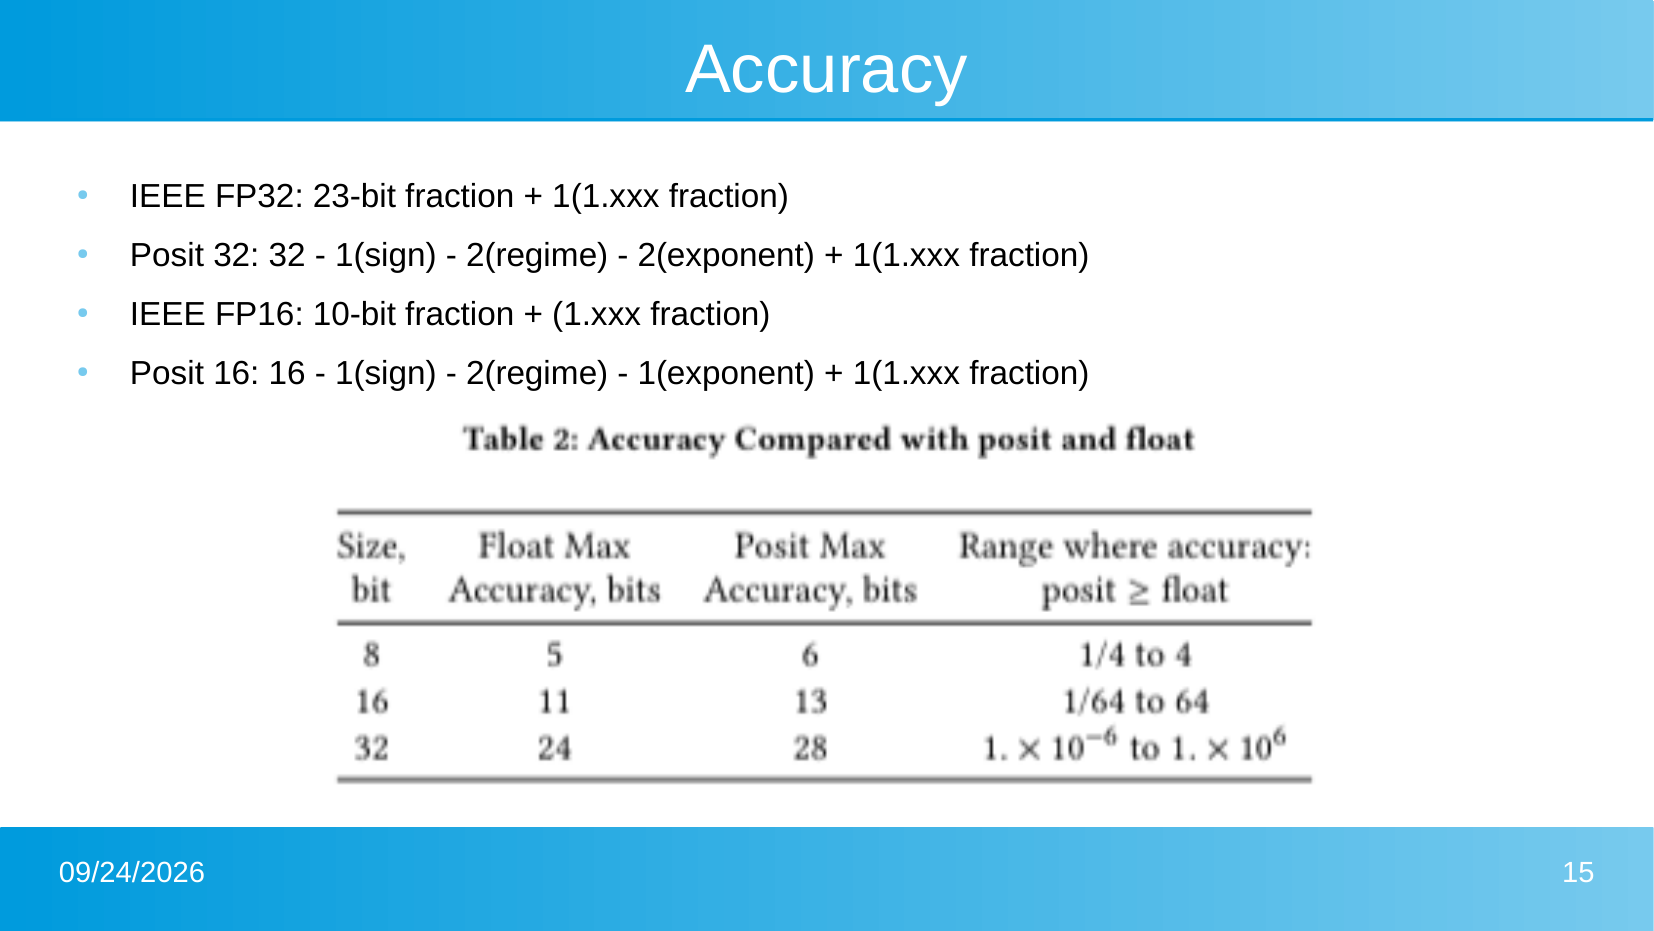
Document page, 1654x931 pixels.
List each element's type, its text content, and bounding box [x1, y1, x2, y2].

title Accuracy [59, 29, 1595, 108]
picture [318, 413, 1336, 805]
list IEEE FP32: 23-bit fraction + 1(1.xxx fraction) Posit 32: 32 - 1(sign) - 2(regime) - 2(exponent) + 1(1.xxx fraction) IEEE FP16: 10-bit fraction + (1.xxx fraction) Posit 16: 16 - 1(sign) - 2(regime) - 1(exponent) + 1(1.xxx fraction) [59, 177, 1595, 768]
